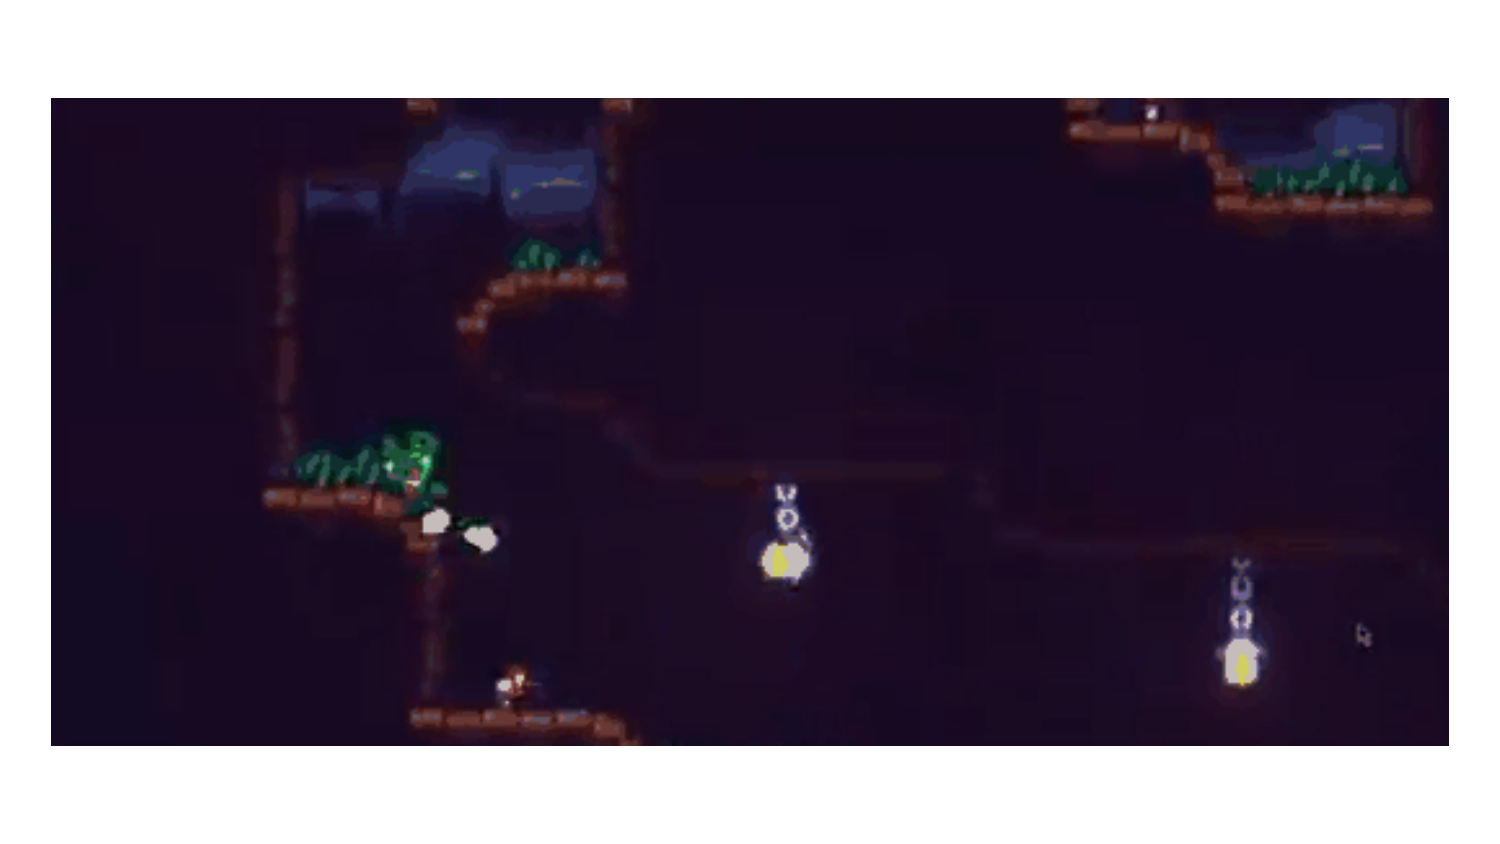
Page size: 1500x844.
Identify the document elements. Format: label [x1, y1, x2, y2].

picture [51, 98, 1449, 746]
